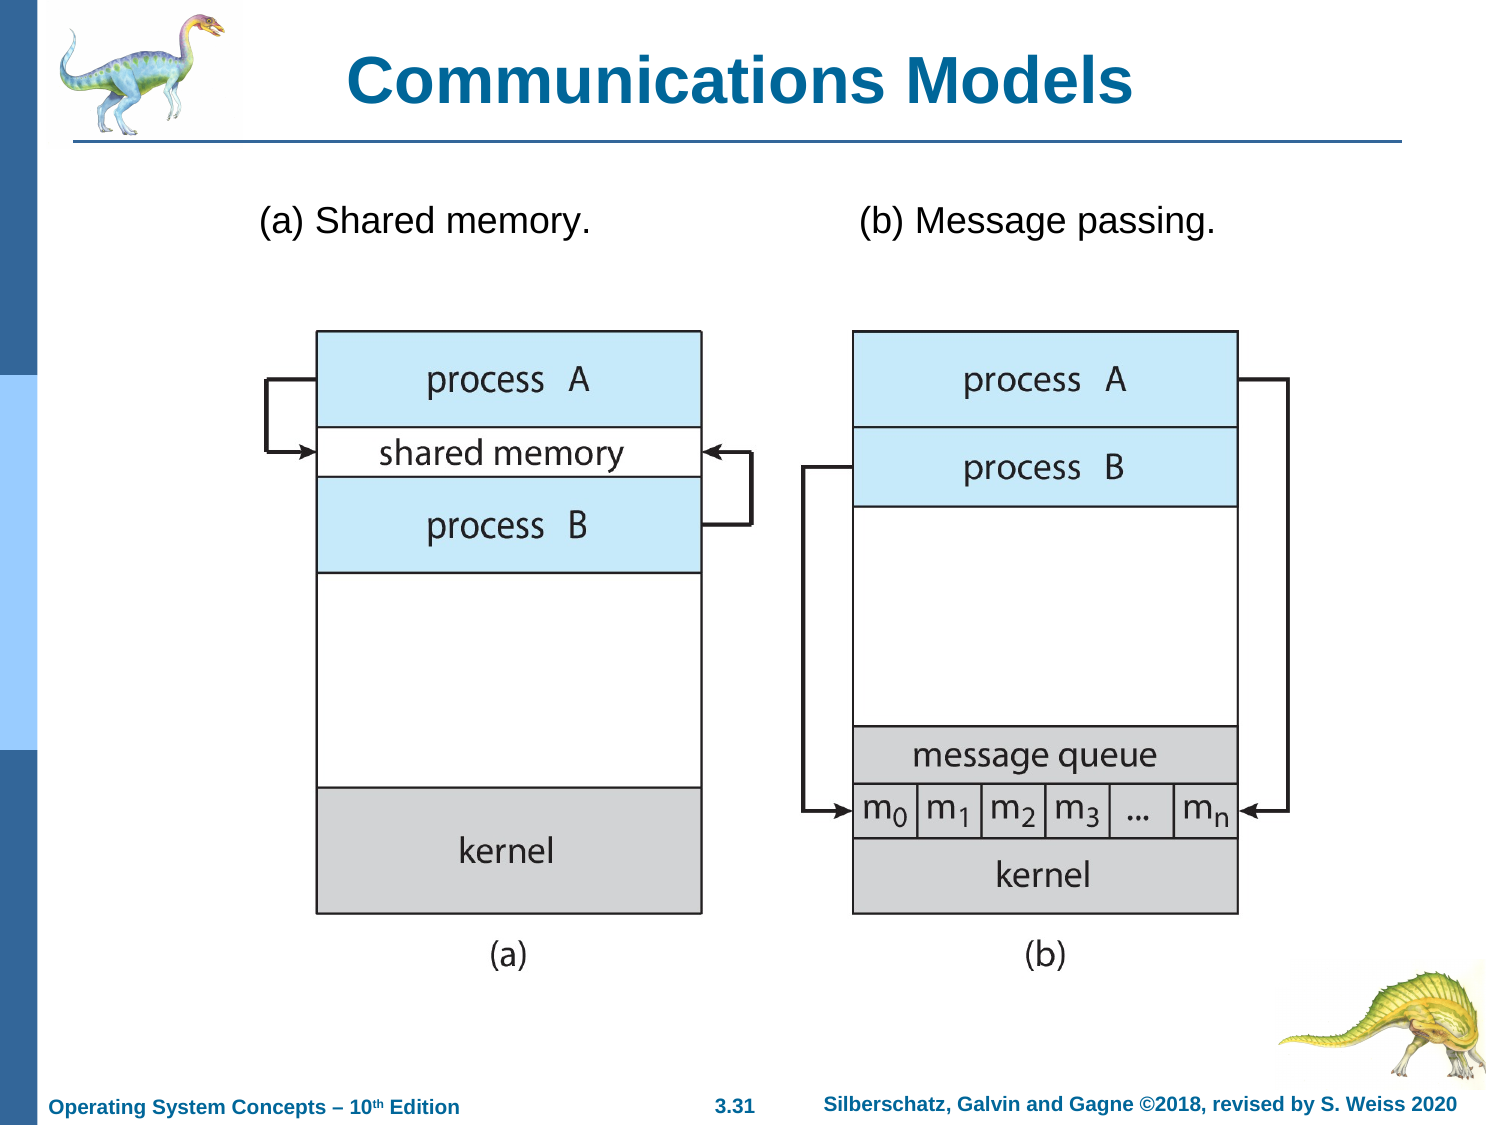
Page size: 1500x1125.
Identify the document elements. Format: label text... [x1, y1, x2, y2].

picture [264, 330, 1486, 1090]
title Communications Models [75, 29, 1426, 125]
picture [1140, 1096, 1148, 1101]
picture [46, 0, 243, 149]
text_box (a) Shared memory. (b) Message passing. [243, 188, 1290, 250]
